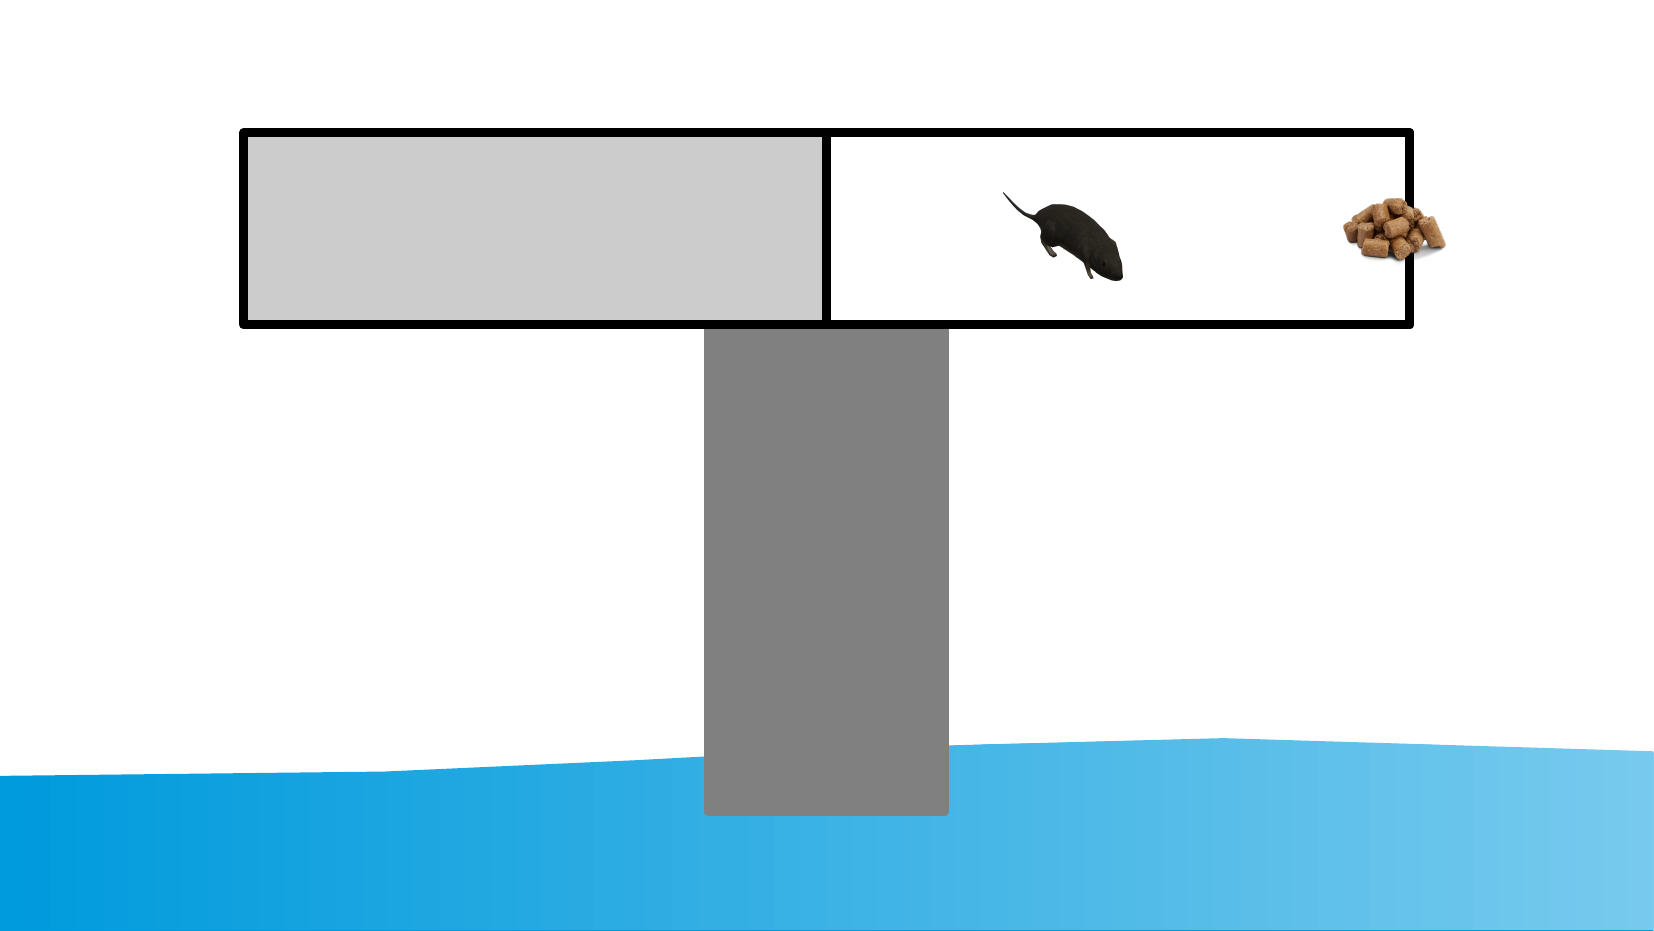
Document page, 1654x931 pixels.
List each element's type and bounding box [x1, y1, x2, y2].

text_box [243, 132, 1410, 813]
picture [1343, 141, 1447, 266]
picture [1003, 192, 1123, 281]
